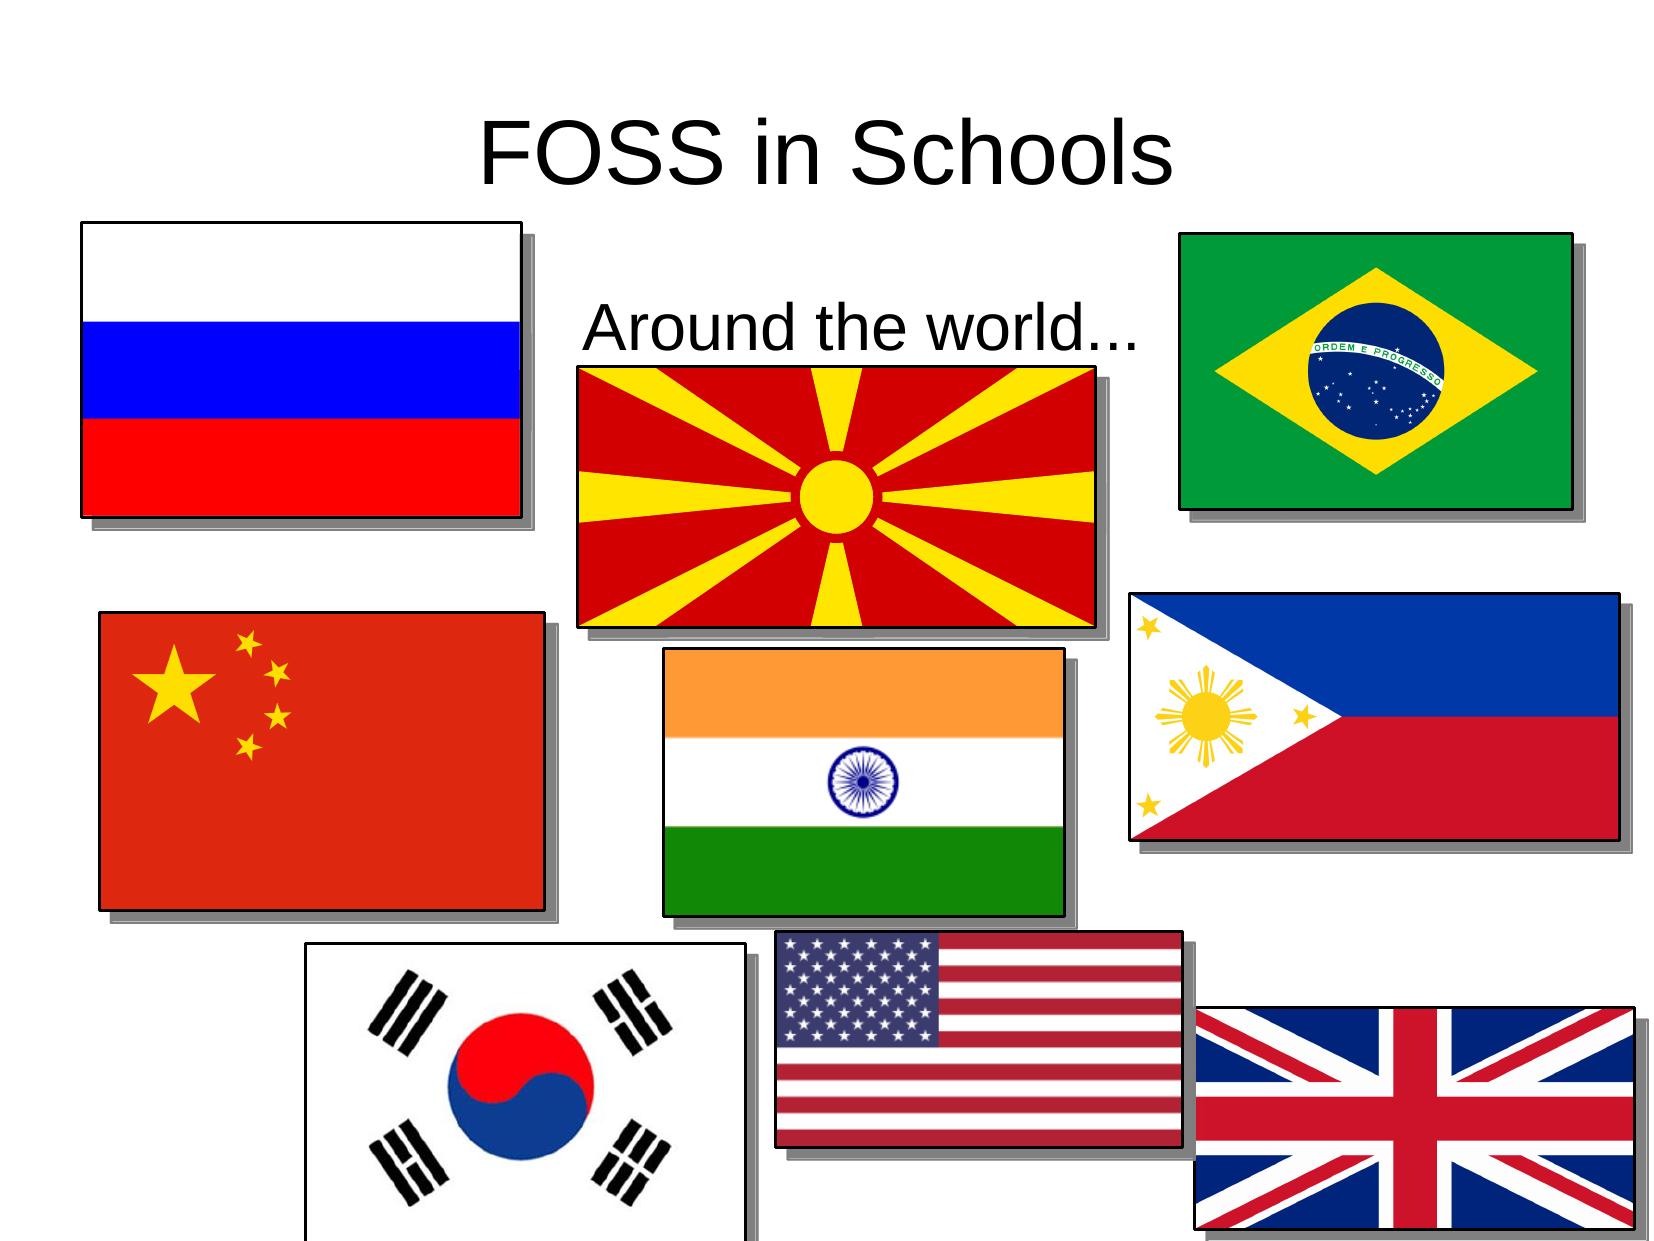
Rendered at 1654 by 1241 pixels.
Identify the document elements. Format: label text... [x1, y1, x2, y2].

picture [1130, 594, 1619, 839]
picture [1196, 1009, 1634, 1228]
picture [1181, 235, 1571, 508]
picture [307, 944, 745, 1241]
title FOSS in Schools [82, 49, 1571, 257]
picture [578, 368, 1095, 626]
picture [100, 614, 544, 909]
list Around the world... [82, 290, 1571, 1010]
picture [777, 933, 1182, 1146]
picture [82, 224, 520, 516]
picture [664, 649, 1063, 916]
